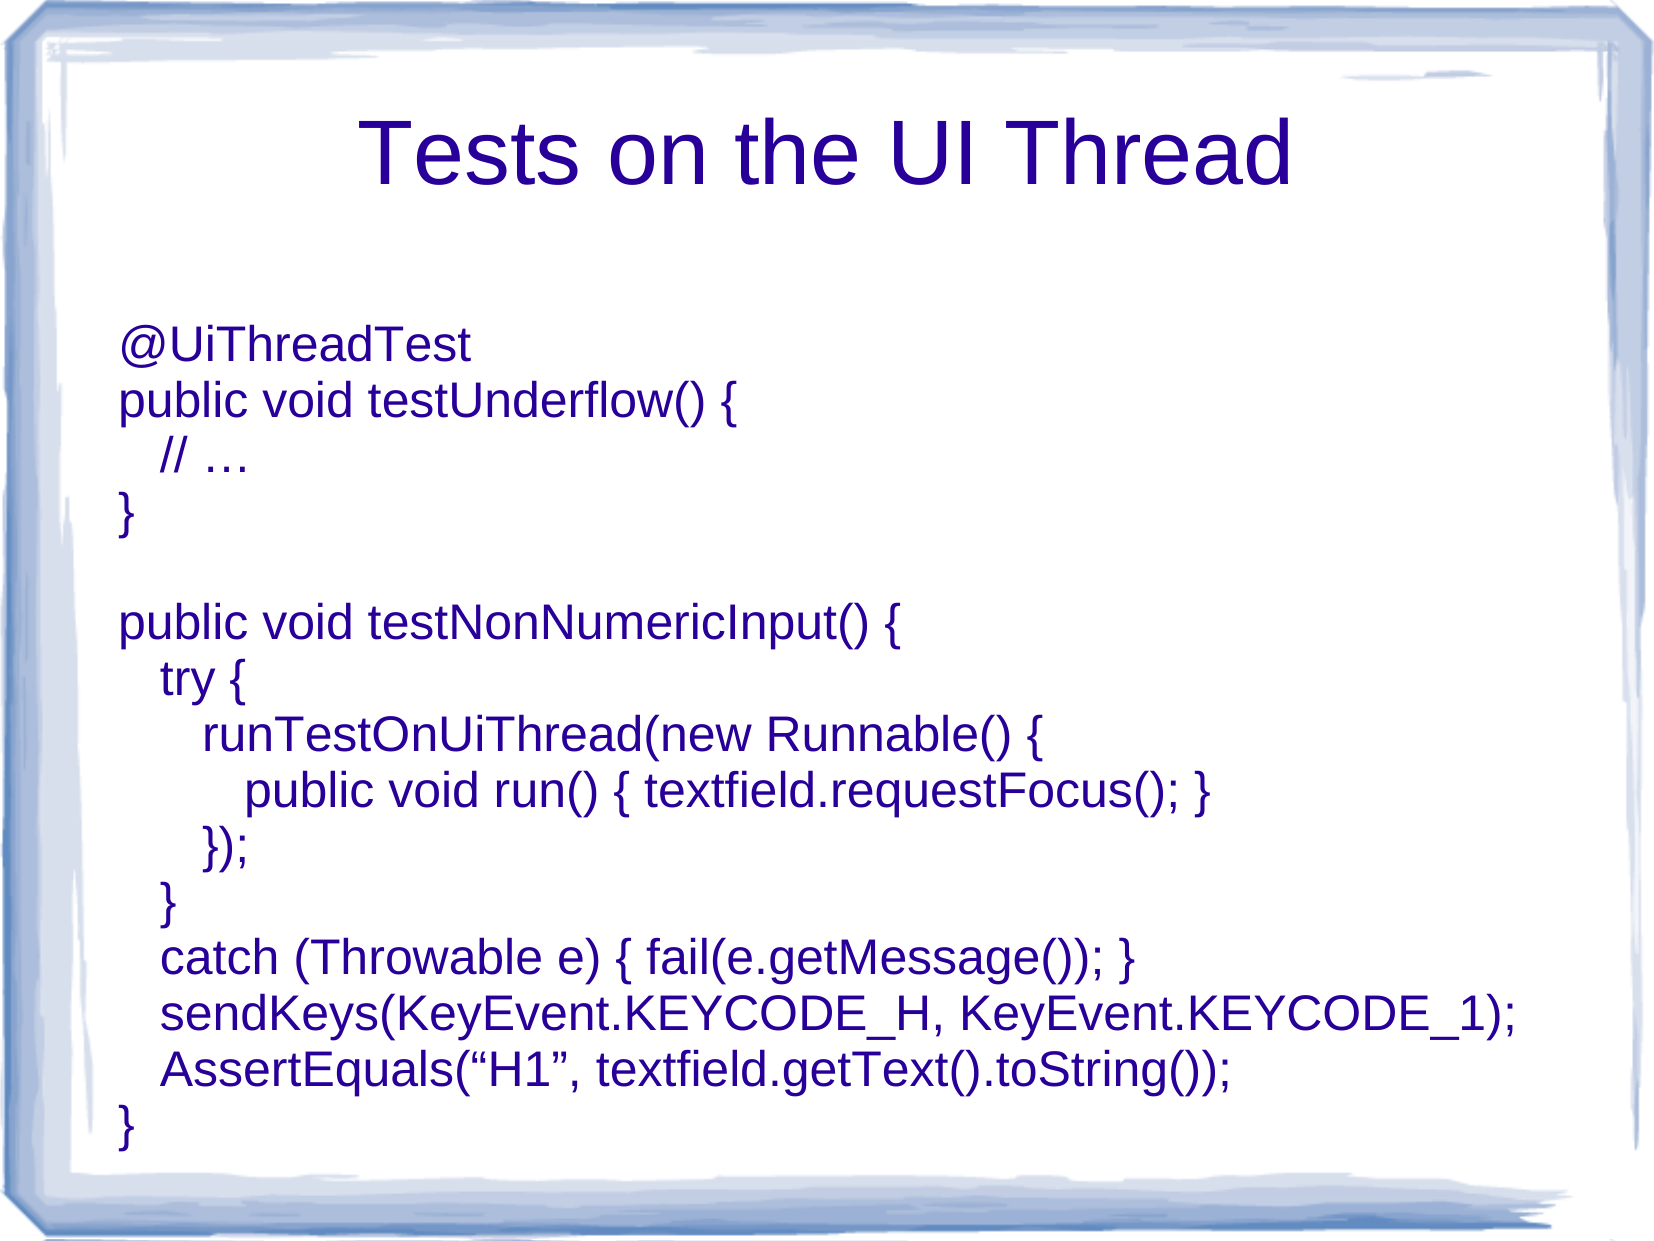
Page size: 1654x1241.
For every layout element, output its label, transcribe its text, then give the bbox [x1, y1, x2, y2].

subtitle @UiThreadTest public void testUnderflow() { // … } public void testNonNumericInput() { try { runTestOnUiThread(new Runnable() { public void run() { textfield.requestFocus(); } }); } catch (Throwable e) { fail(e.getMessage()); } sendKeys(KeyEvent.KEYCODE_H, KeyEvent.KEYCODE_1); AssertEquals(“H1”, textfield.getText().toString()); } [118, 302, 1571, 1166]
title Tests on the UI Thread [82, 49, 1571, 257]
picture [0, 0, 1654, 1241]
